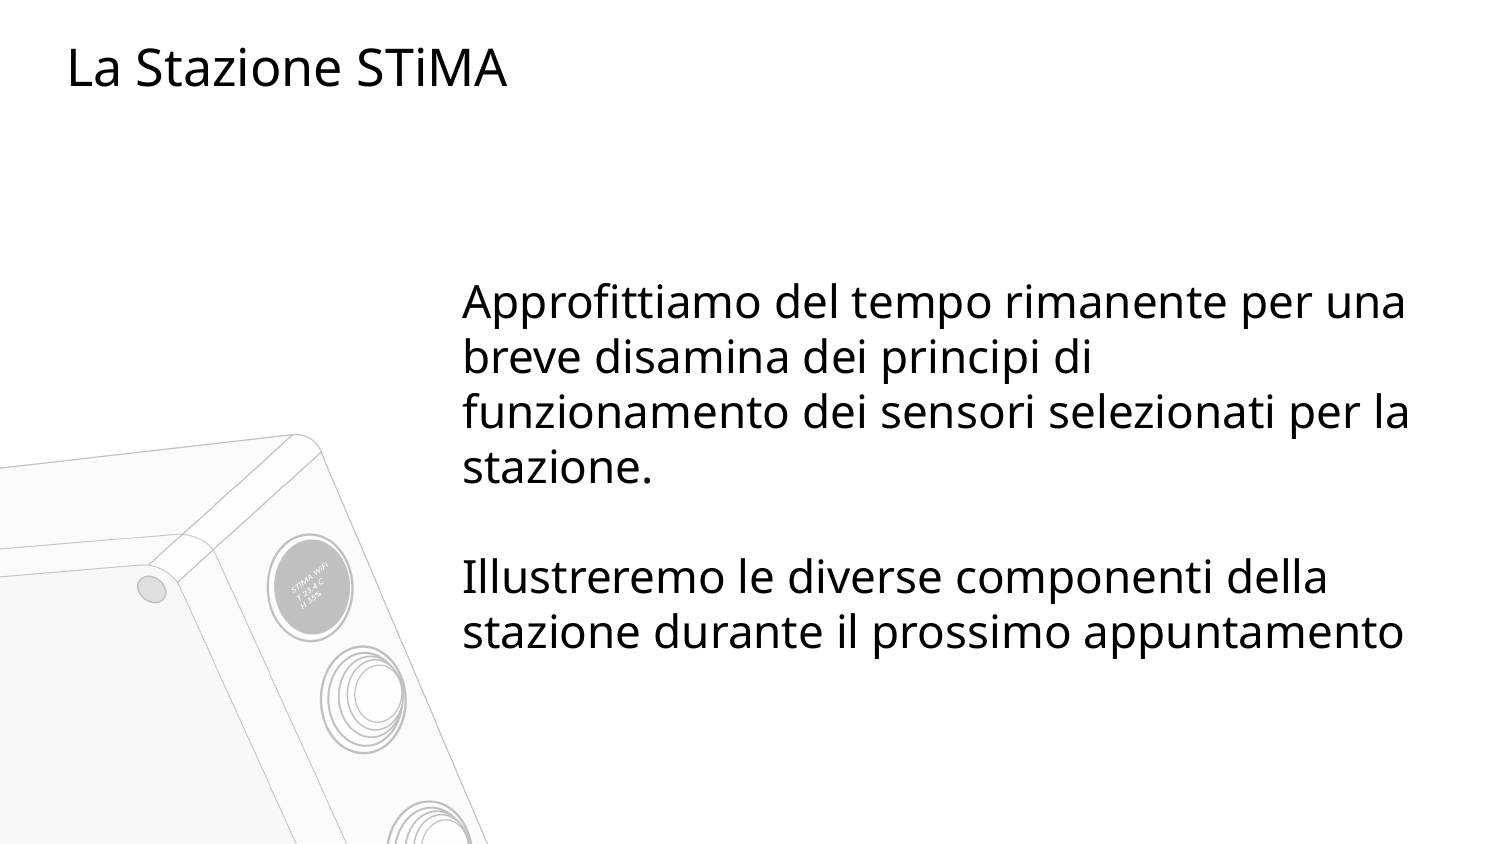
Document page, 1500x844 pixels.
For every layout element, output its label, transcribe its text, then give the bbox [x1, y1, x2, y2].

title La Stazione STiMA [51, 31, 1449, 113]
text_box Approfittiamo del tempo rimanente per una breve disamina dei principi di funzionamento dei sensori selezionati per la stazione. Illustreremo le diverse componenti della stazione durante il prossimo appuntamento [447, 257, 1449, 673]
picture [0, 434, 492, 844]
